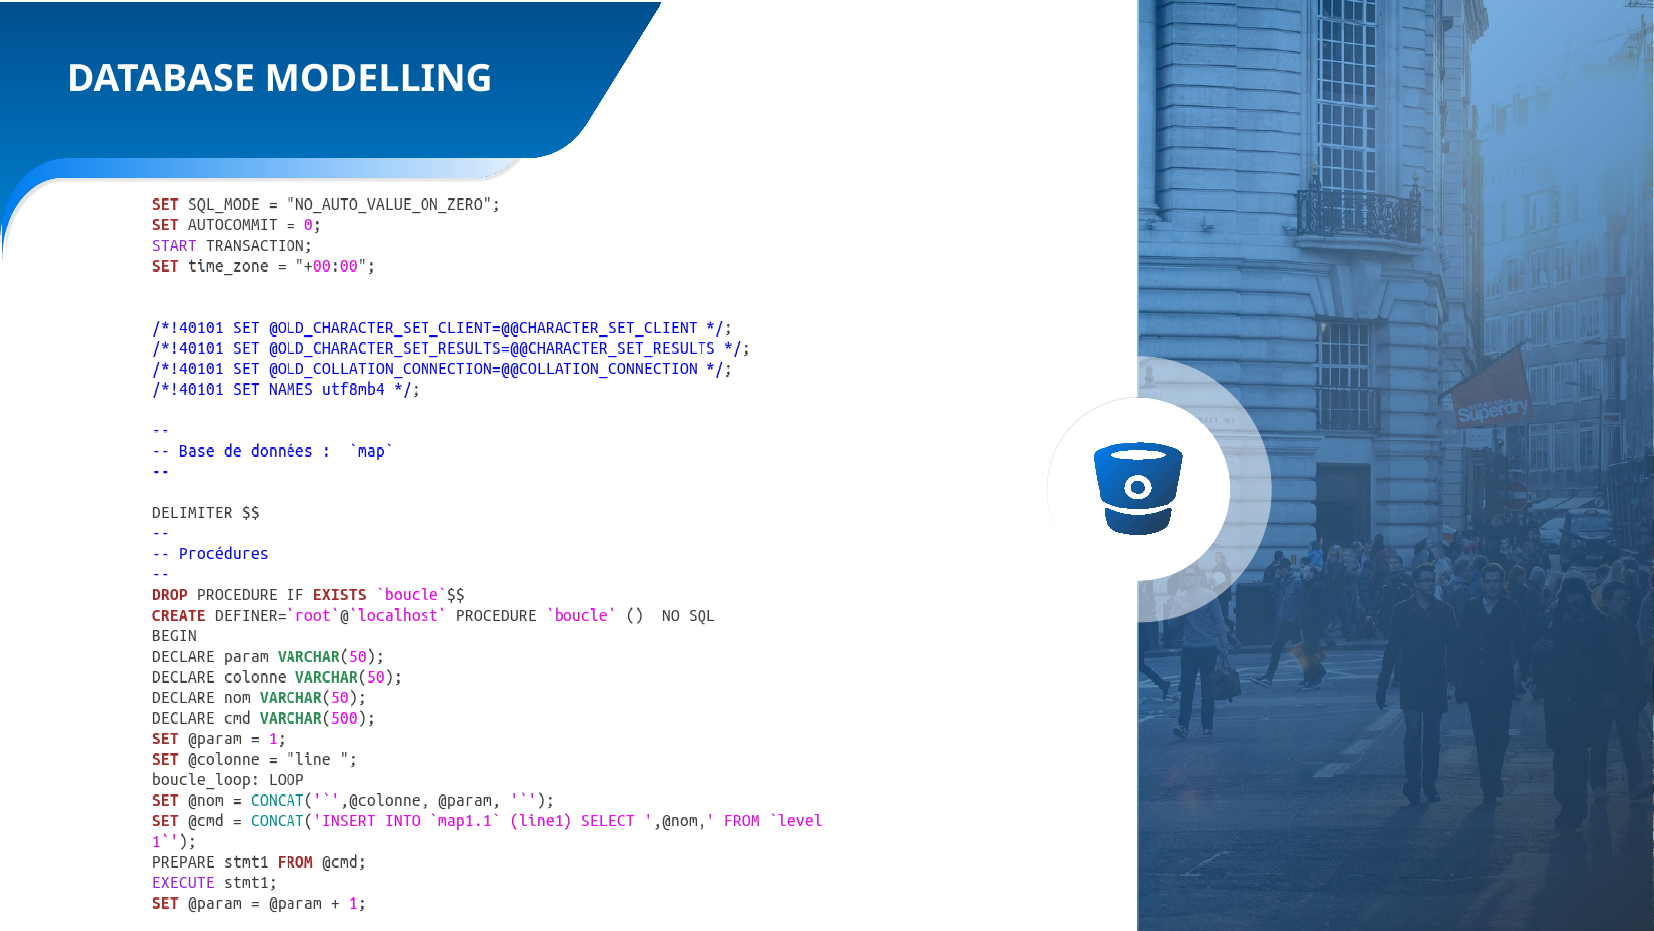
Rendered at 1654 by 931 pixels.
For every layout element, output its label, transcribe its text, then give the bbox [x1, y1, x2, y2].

text_box [0, 2, 662, 263]
text_box DATABASE MODELLING [51, 46, 509, 107]
text_box [1005, 0, 1654, 931]
picture [151, 183, 839, 916]
